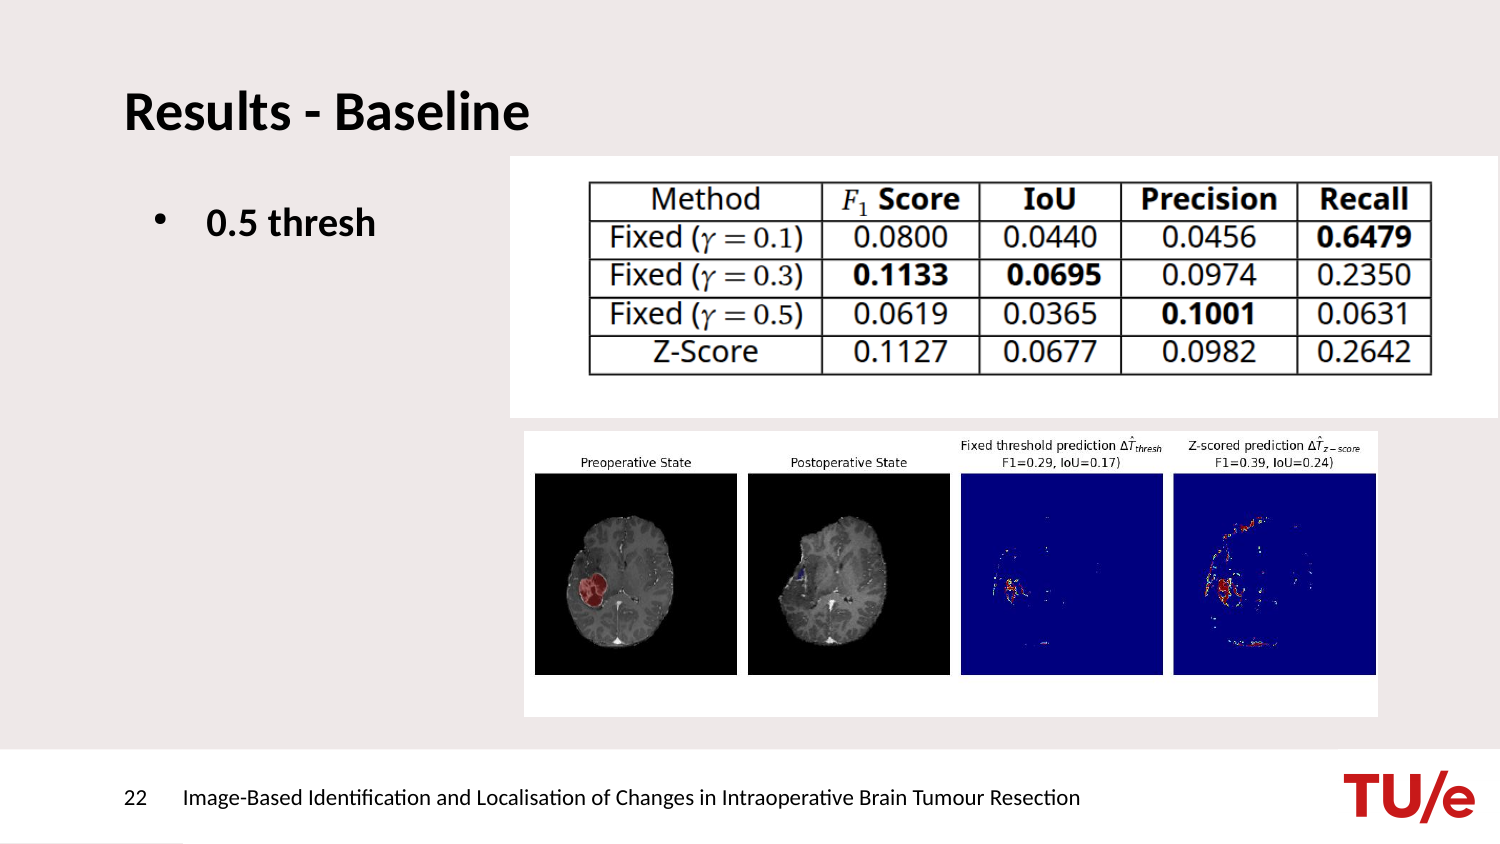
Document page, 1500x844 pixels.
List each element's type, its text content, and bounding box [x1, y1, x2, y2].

list 0.5 thresh [135, 195, 1375, 676]
picture [510, 156, 1498, 418]
title Results - Baseline [124, 85, 1364, 174]
picture [1339, 749, 1500, 844]
picture [524, 431, 1378, 717]
